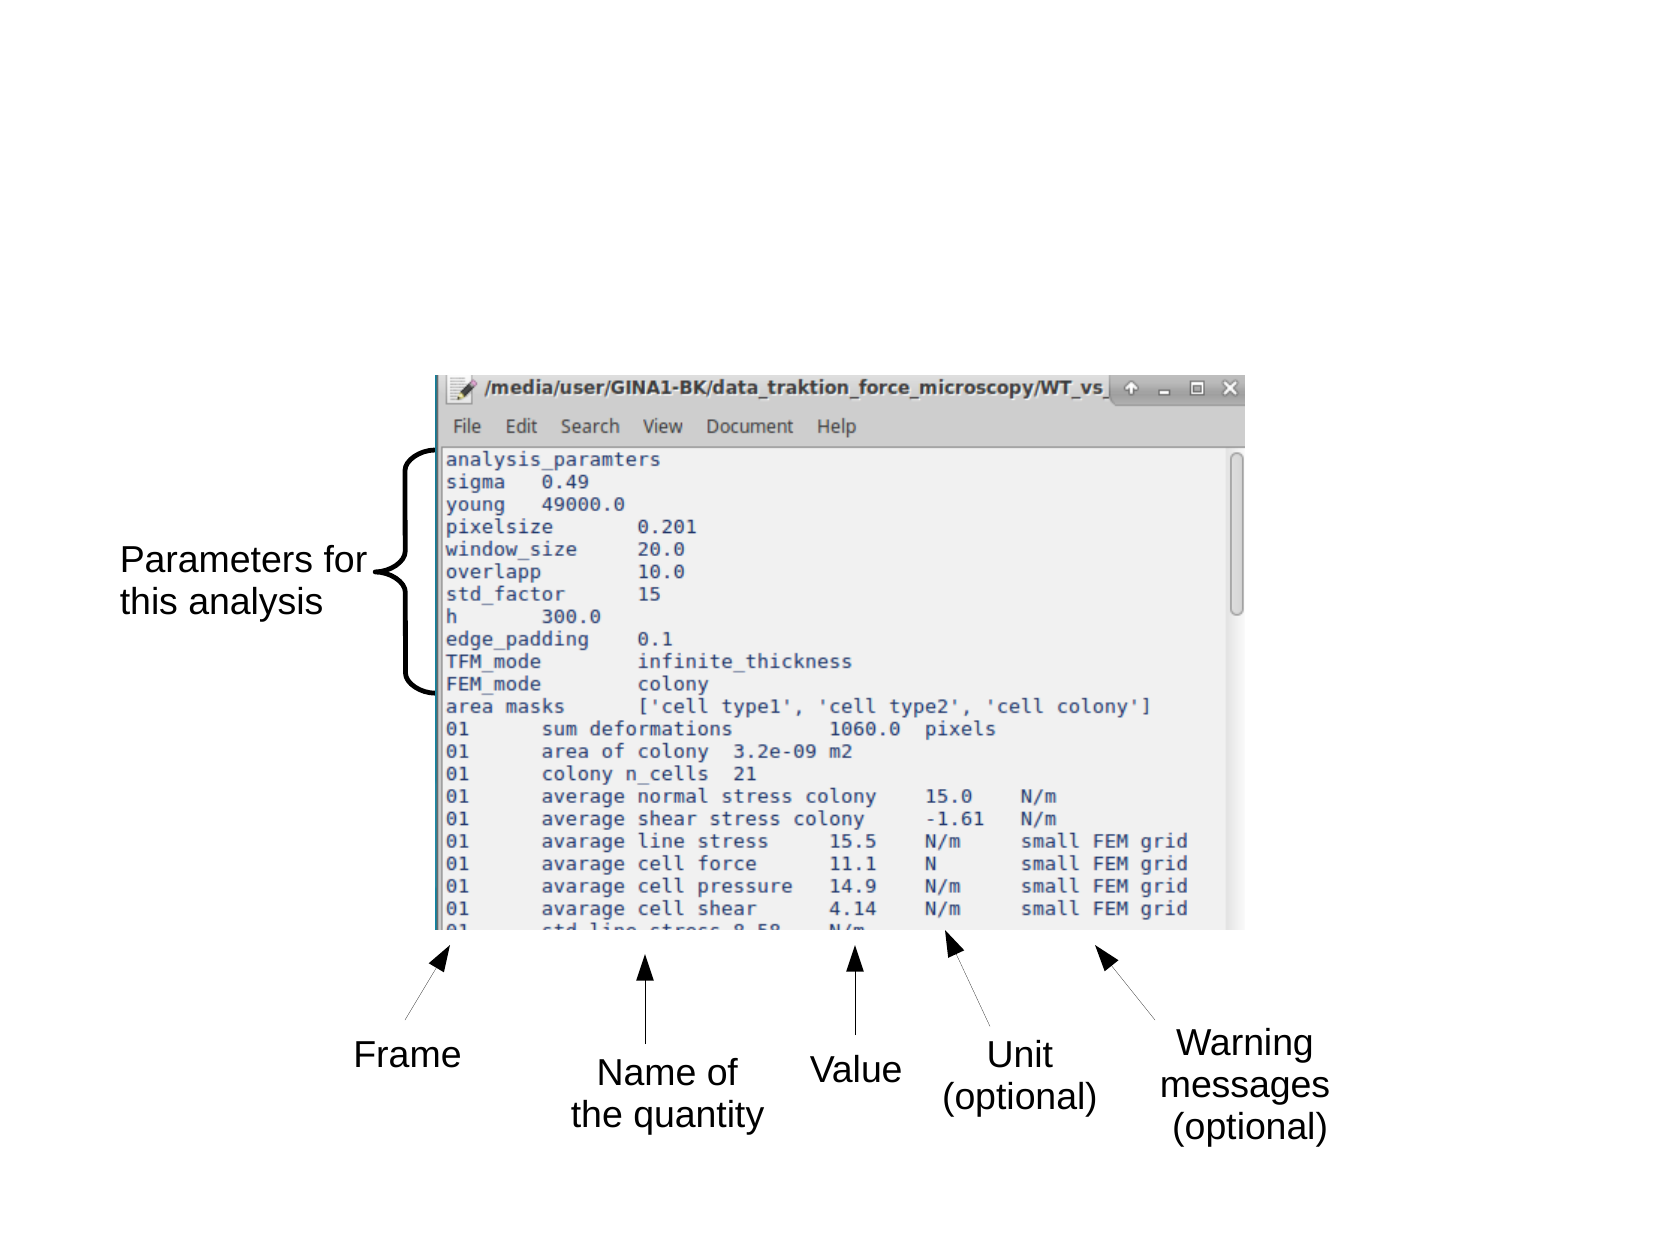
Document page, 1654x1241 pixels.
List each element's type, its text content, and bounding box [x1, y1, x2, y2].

text_box Frame [338, 1026, 504, 1084]
text_box Unit (optional) [915, 1026, 1126, 1168]
text_box Name of the quantity [555, 1044, 781, 1143]
picture [435, 375, 1246, 930]
text_box Warning messages (optional) [1140, 1014, 1351, 1156]
text_box Parameters for this analysis [105, 530, 391, 630]
text_box Value [795, 1040, 915, 1101]
